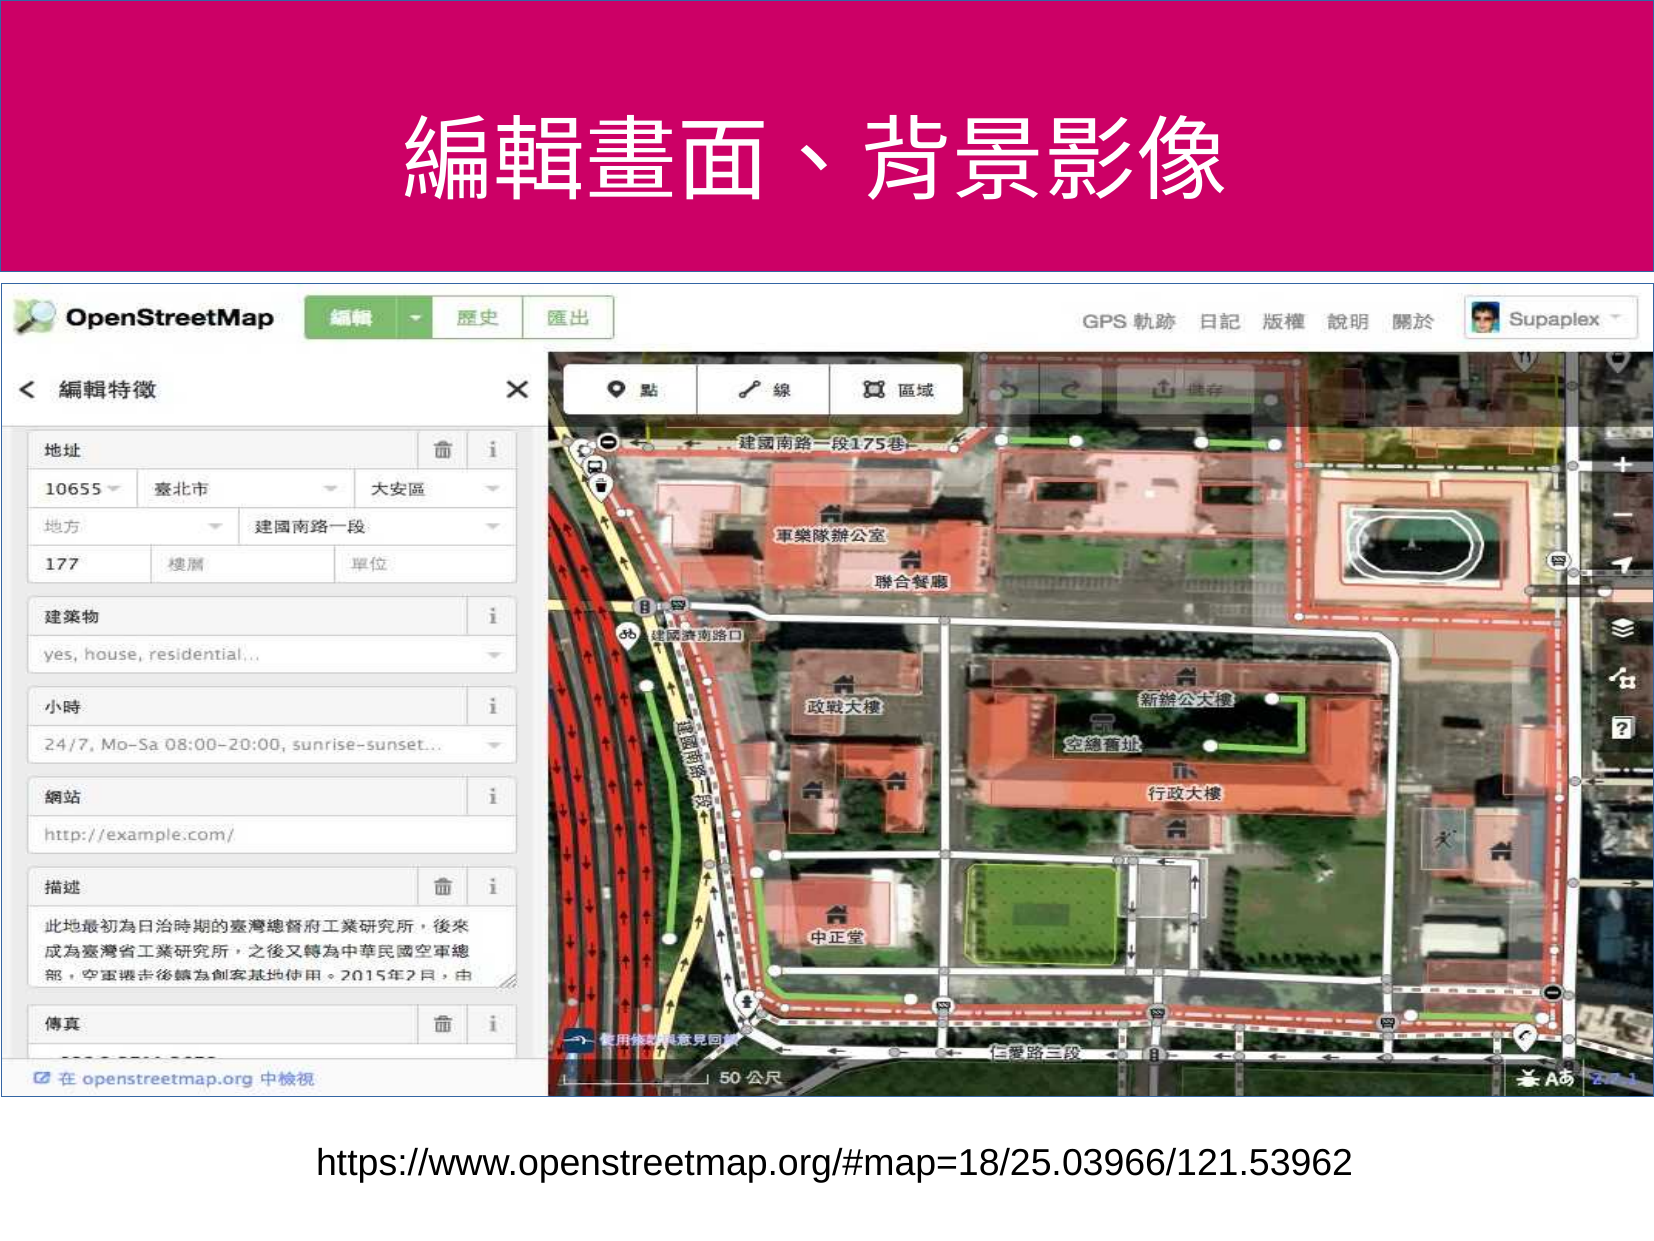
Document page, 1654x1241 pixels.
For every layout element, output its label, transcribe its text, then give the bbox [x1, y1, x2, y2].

picture [1, 283, 1654, 1097]
text_box https://www.openstreetmap.org/#map=18/25.03966/121.53962 [301, 1133, 1371, 1191]
title 編輯畫面、背景影像 [59, 49, 1571, 257]
